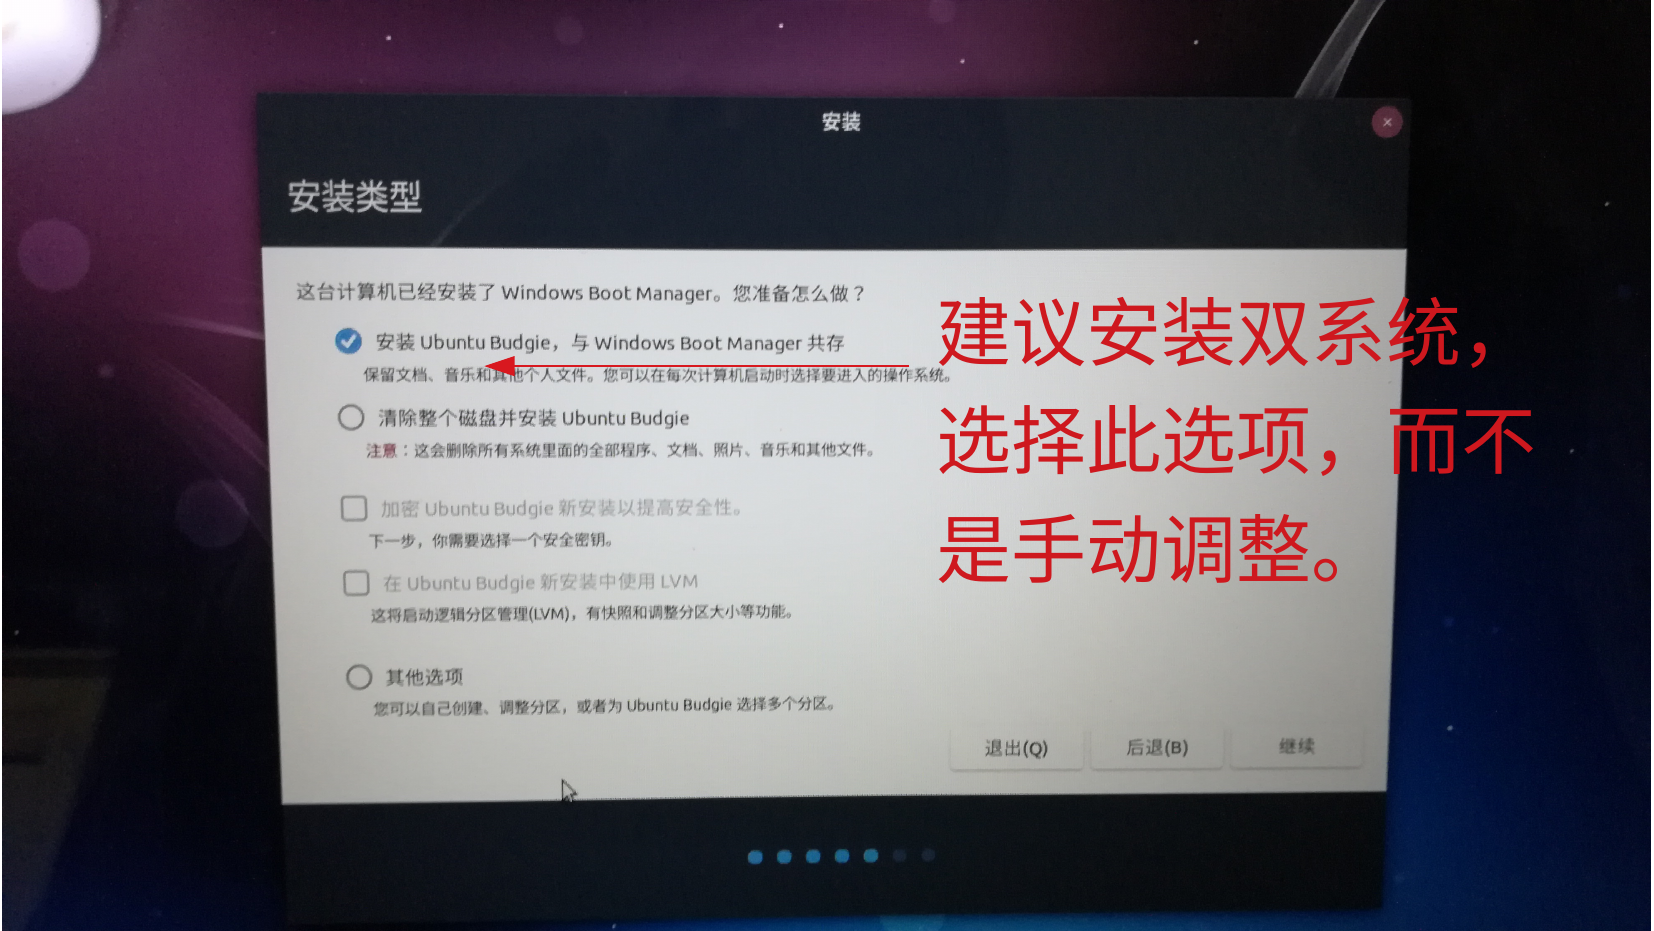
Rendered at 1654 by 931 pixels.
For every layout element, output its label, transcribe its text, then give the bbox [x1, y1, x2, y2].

picture [2, 0, 1651, 931]
text_box 建议安装双系统，选择此选项，而不是手动调整。 [921, 265, 1571, 638]
